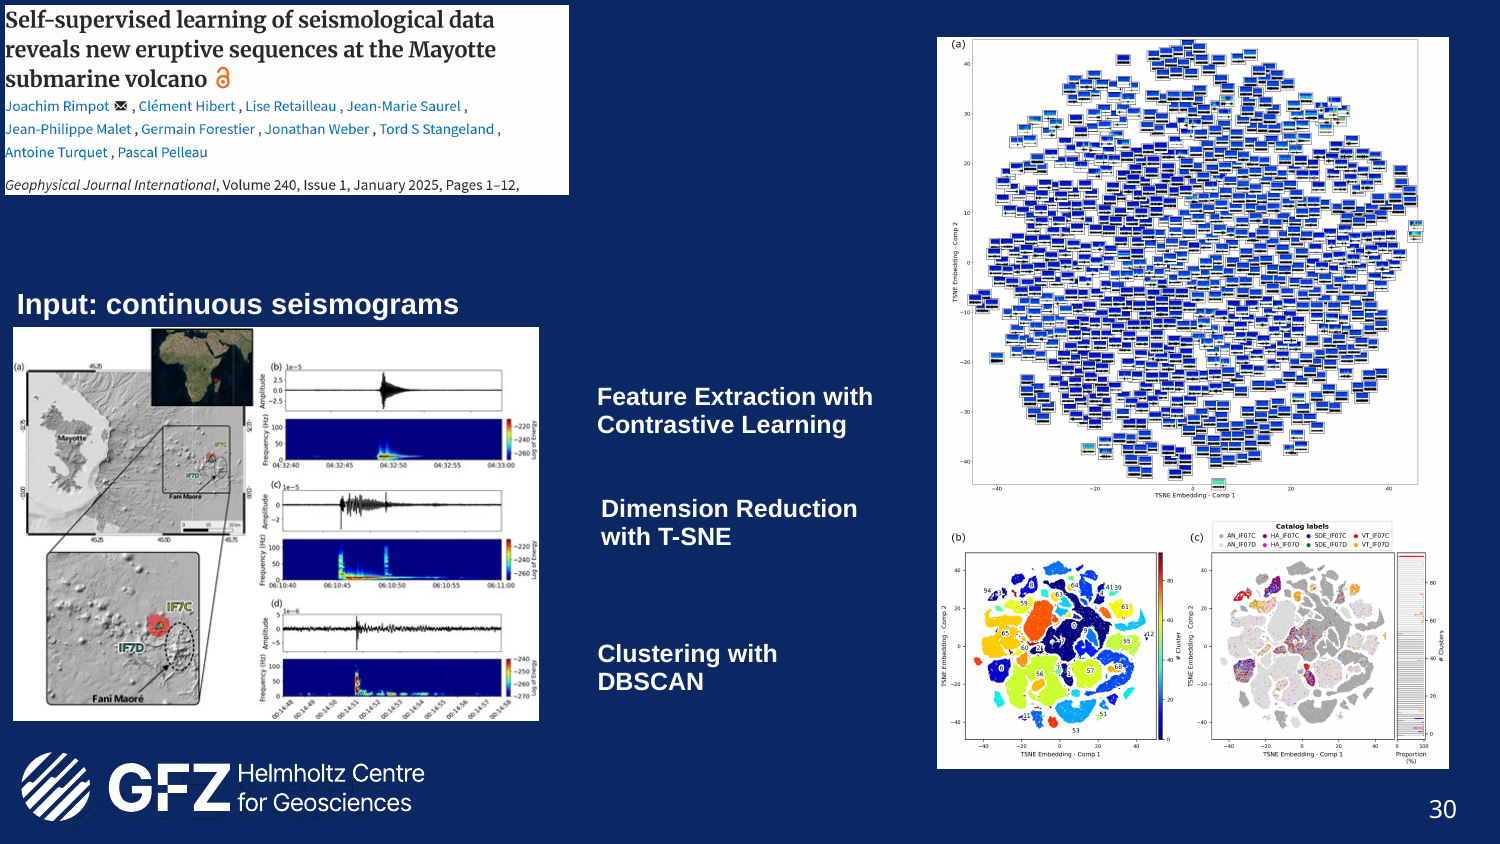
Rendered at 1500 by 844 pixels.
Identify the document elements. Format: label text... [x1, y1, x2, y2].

text_box Input: continuous seismograms [2, 280, 475, 328]
picture [39, 767, 83, 805]
picture [39, 767, 385, 827]
picture [39, 767, 65, 788]
picture [377, 800, 385, 809]
picture [5, 5, 569, 195]
text_box Feature Extraction with Contrastive Learning [582, 375, 920, 451]
text_box Dimension Reduction with T-SNE [586, 487, 901, 563]
picture [13, 327, 539, 721]
picture [39, 767, 48, 776]
text_box Clustering with DBSCAN [582, 632, 897, 708]
picture [937, 37, 1449, 769]
